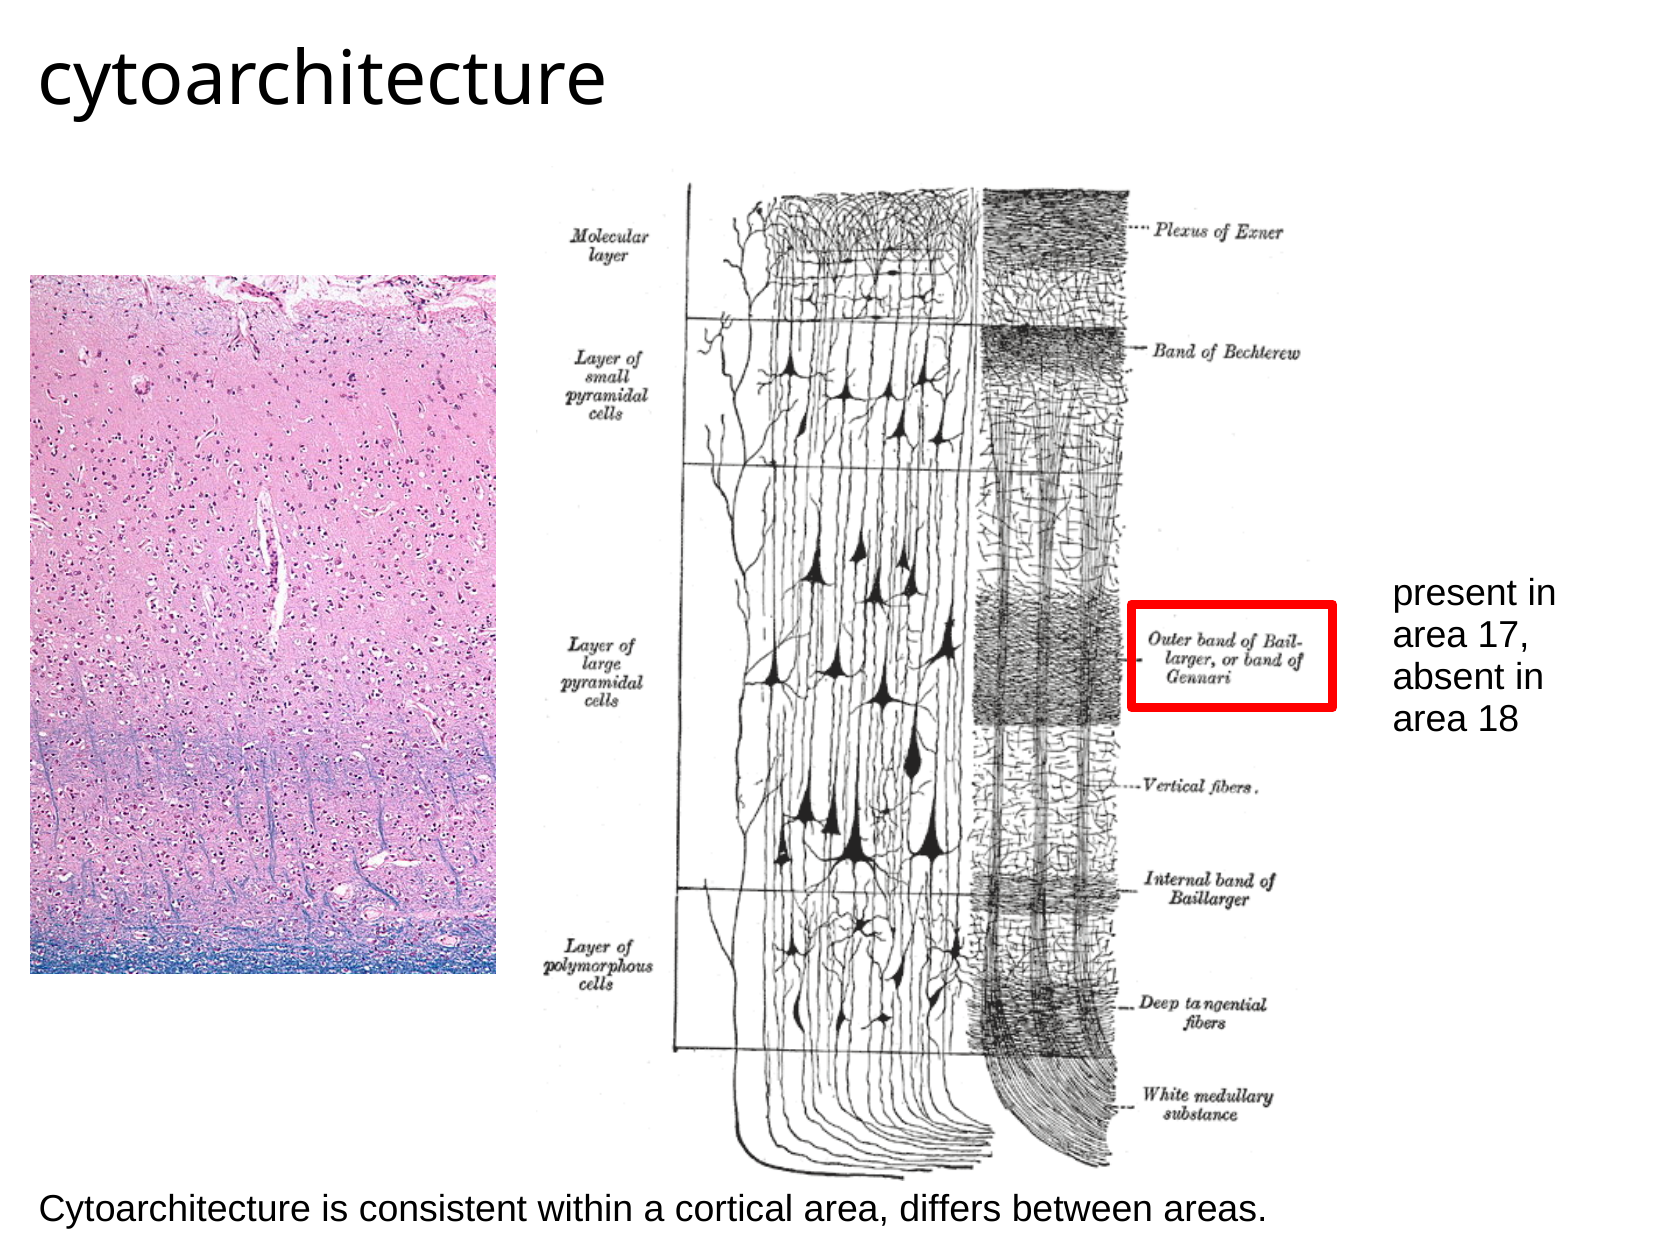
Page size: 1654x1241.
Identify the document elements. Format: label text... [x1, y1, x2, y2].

text_box Cytoarchitecture is consistent within a cortical area, differs between areas. [23, 1180, 1284, 1238]
text_box present in area 17, absent in area 18 [1377, 564, 1572, 747]
title cytoarchitecture [37, 0, 1613, 151]
picture [30, 275, 496, 974]
picture [1136, 609, 1318, 703]
picture [536, 166, 1318, 1181]
